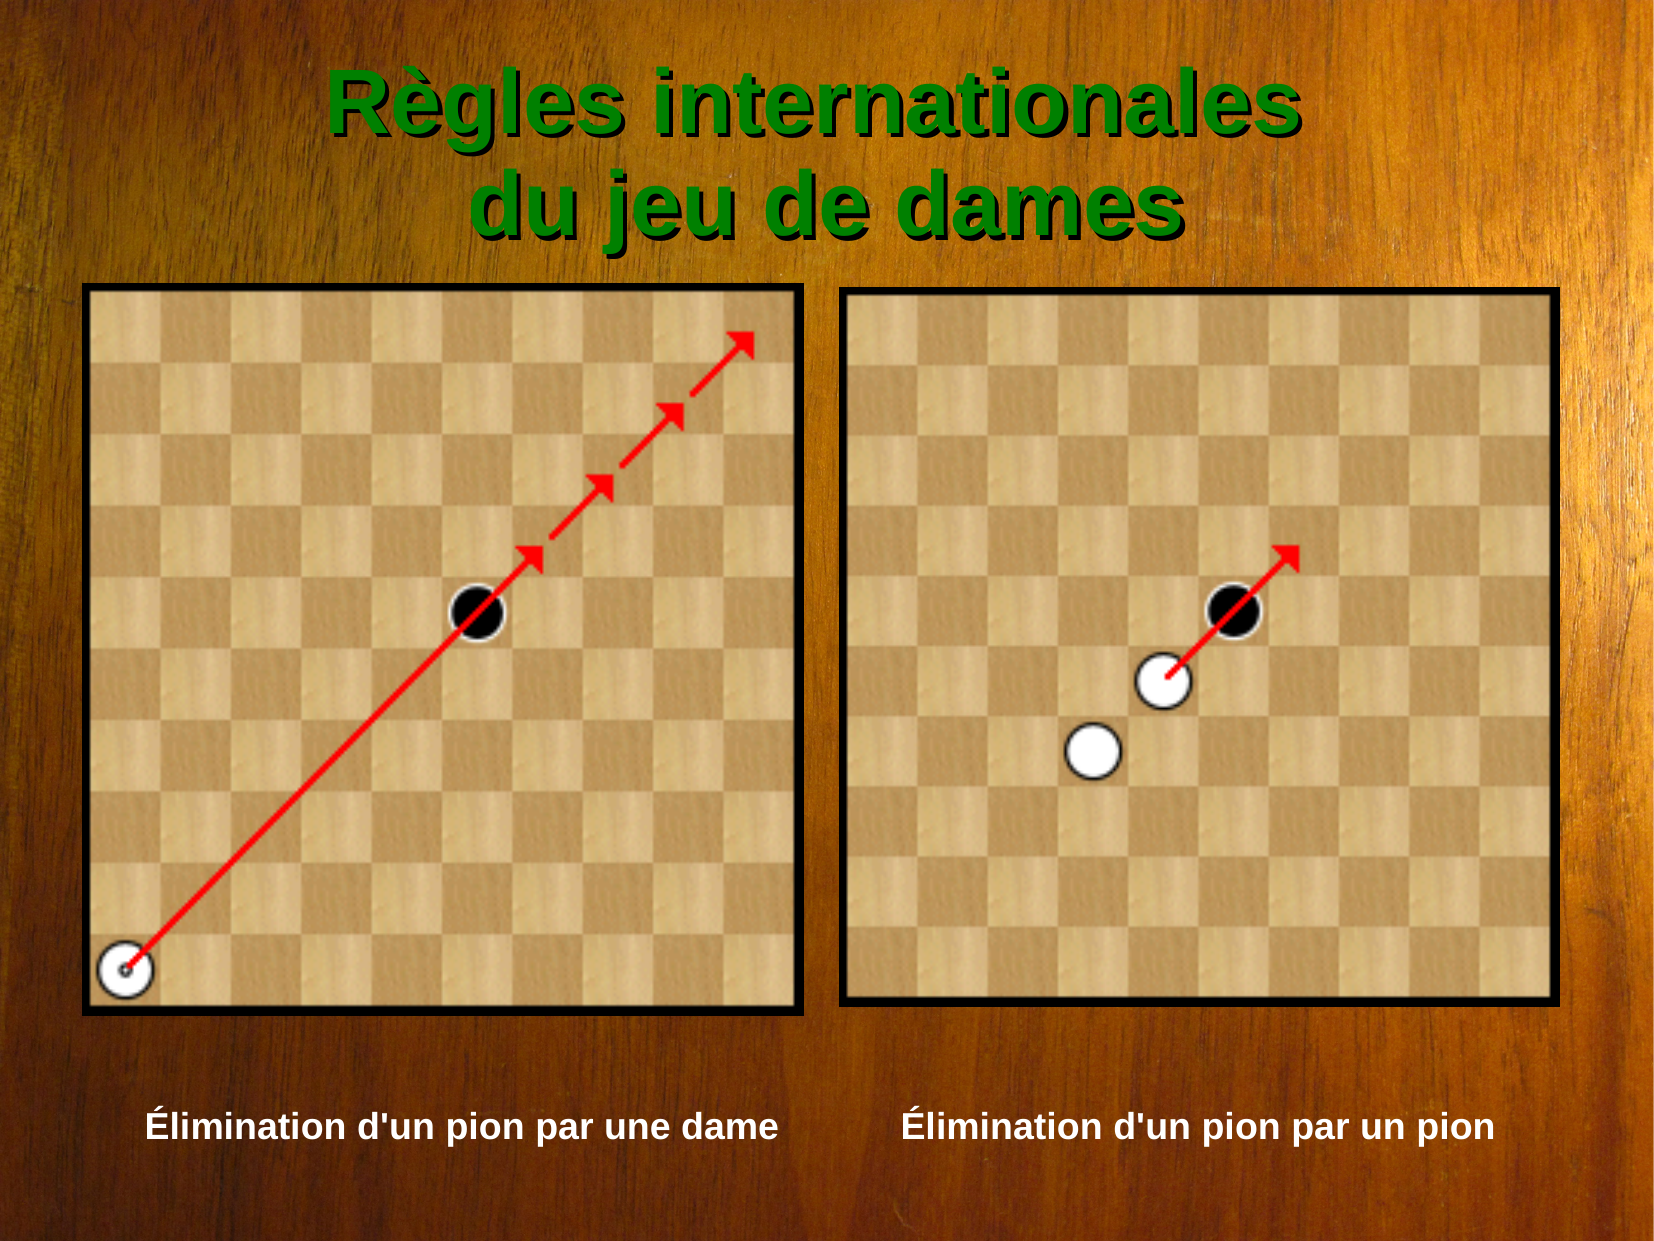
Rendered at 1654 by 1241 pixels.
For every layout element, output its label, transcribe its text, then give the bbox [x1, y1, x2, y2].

title Règles internationales du jeu de dames [82, 49, 1571, 257]
text_box Élimination d'un pion par une dame [129, 1098, 795, 1156]
text_box Élimination d'un pion par un pion [885, 1098, 1512, 1156]
picture [0, 0, 1654, 1241]
